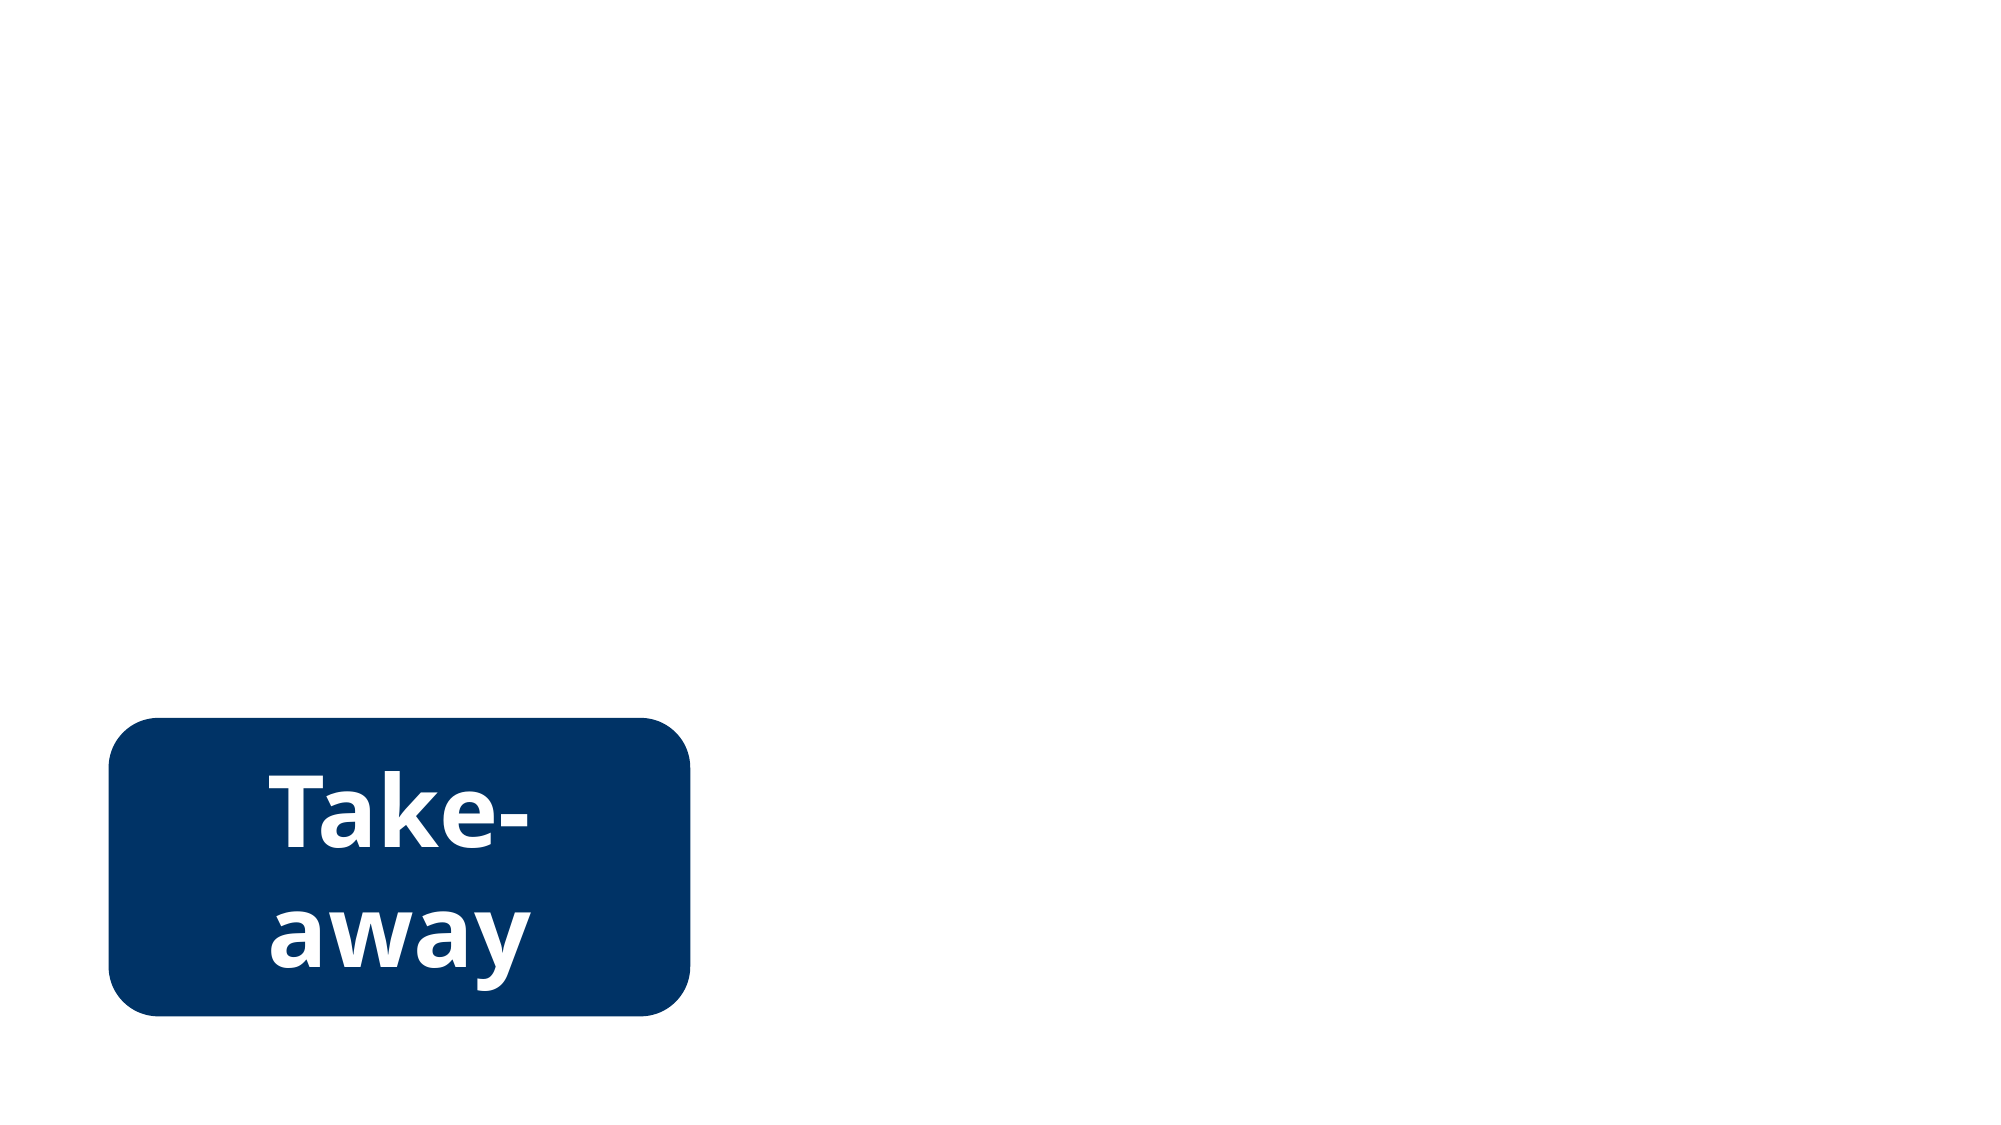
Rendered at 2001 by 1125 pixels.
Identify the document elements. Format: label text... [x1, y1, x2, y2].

text_box Take-away [108, 717, 691, 1017]
